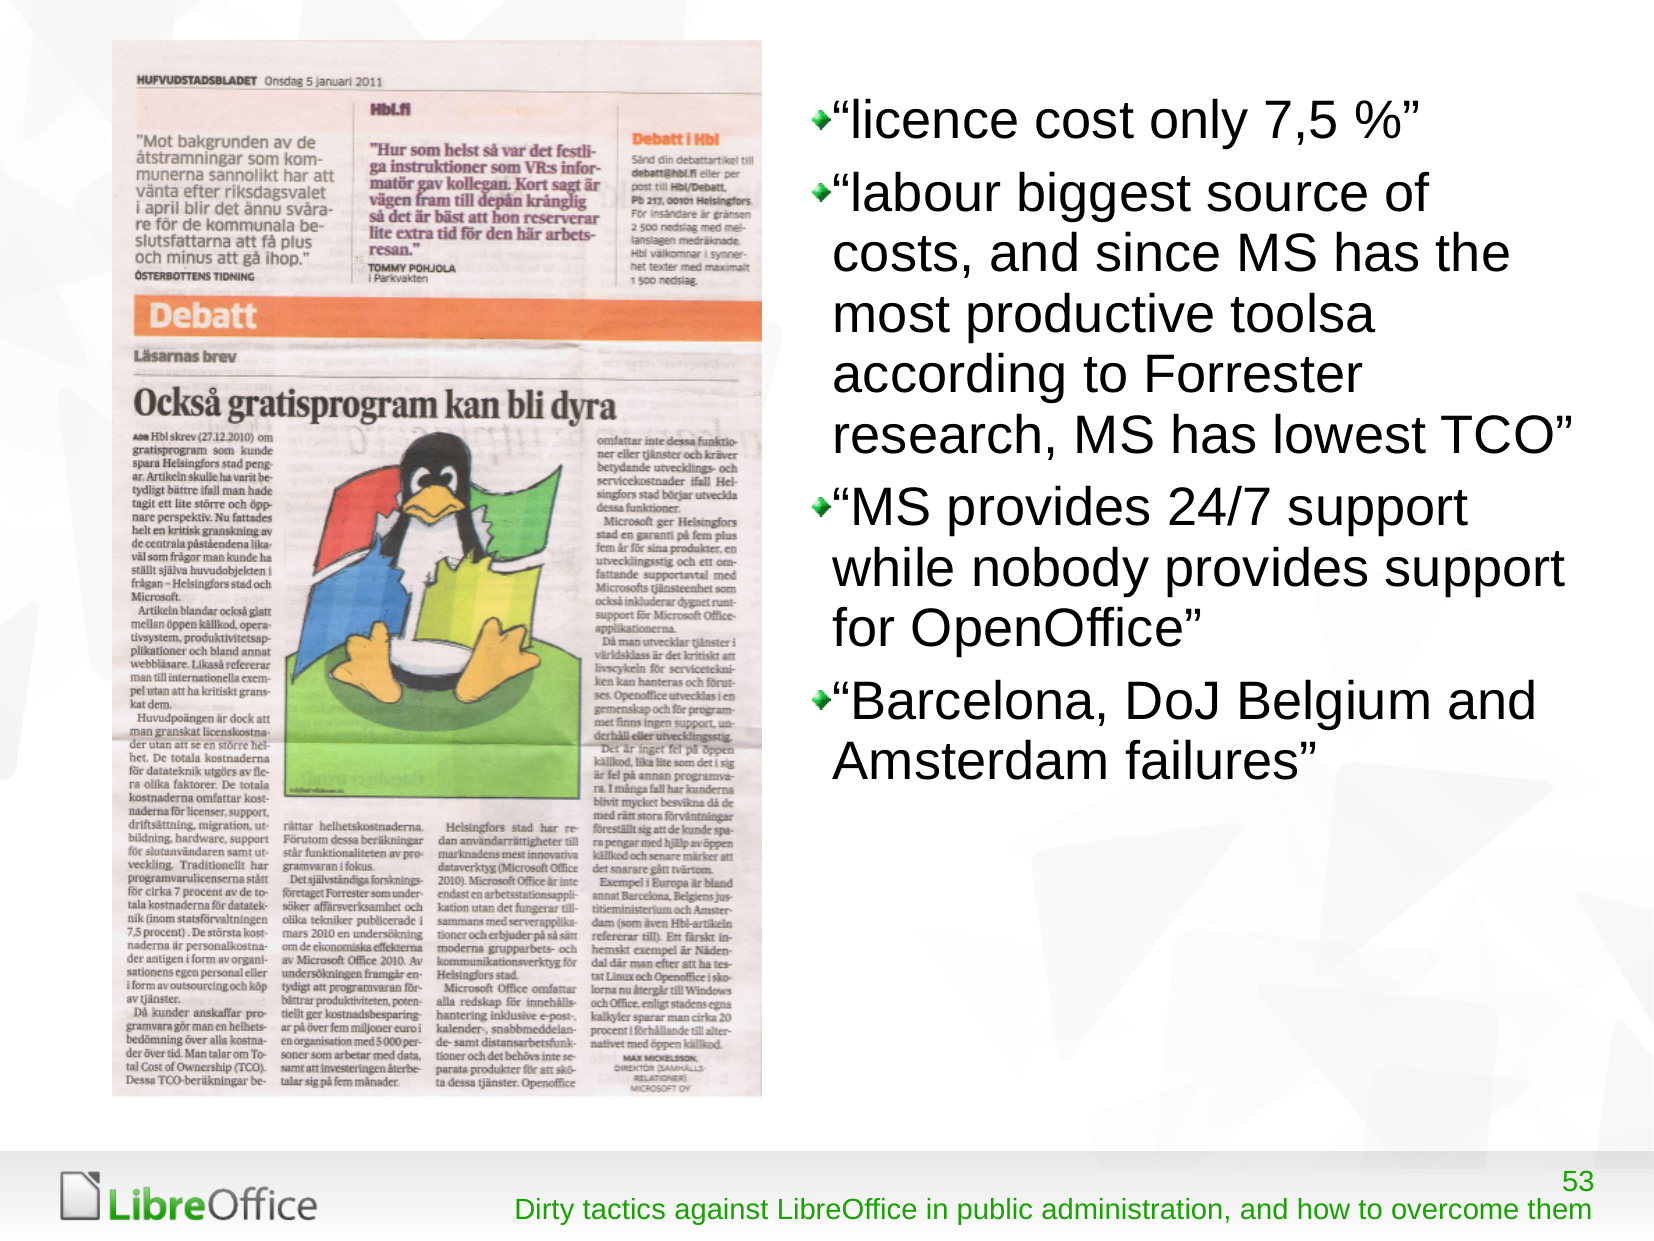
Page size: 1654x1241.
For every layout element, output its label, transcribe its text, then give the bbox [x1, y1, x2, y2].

picture [41, 1152, 337, 1240]
text_box “licence cost only 7,5 %” “labour biggest source of costs, and since MS has the most productive toolsa according to Forrester research, MS has lowest TCO” “MS provides 24/7 support while nobody provides support for OpenOffice” “Barcelona, DoJ Belgium and Amsterdam failures” [797, 82, 1595, 1093]
picture [0, 0, 783, 1109]
picture [915, 548, 1654, 1169]
